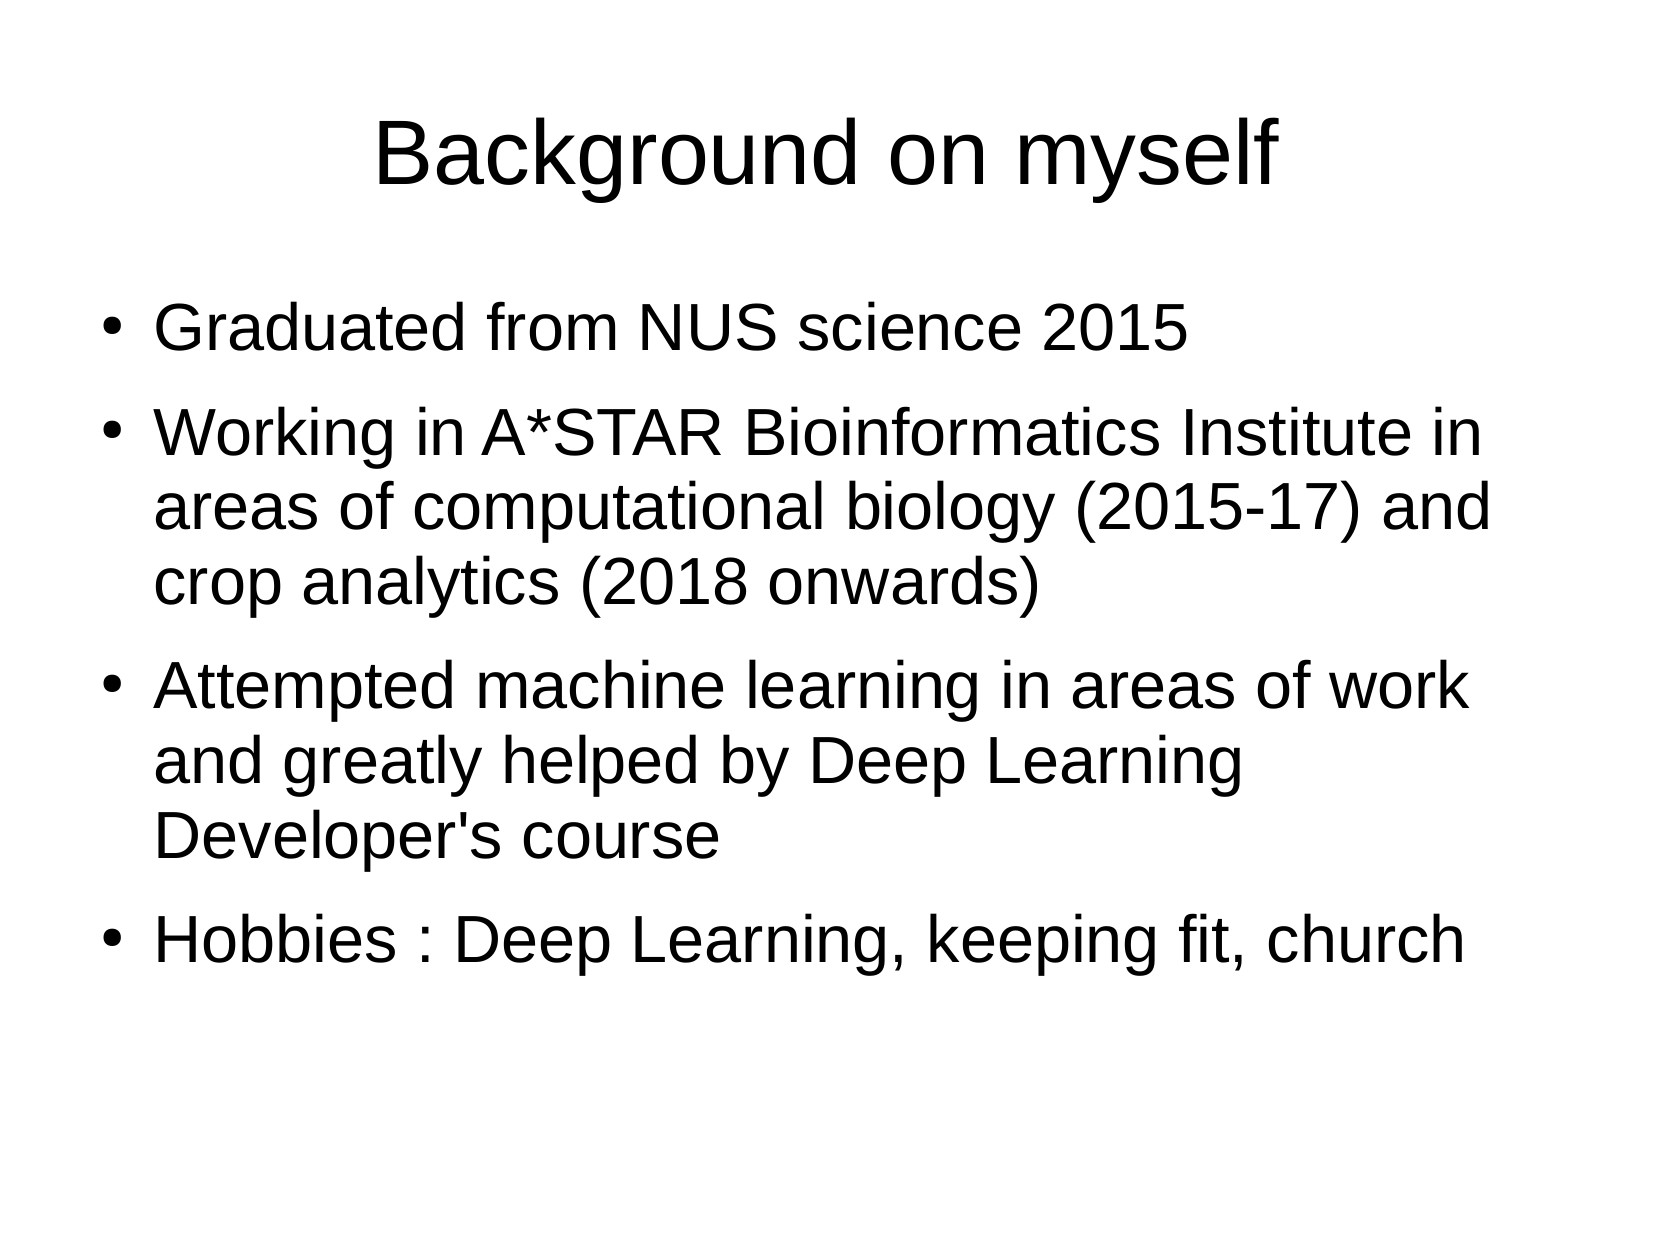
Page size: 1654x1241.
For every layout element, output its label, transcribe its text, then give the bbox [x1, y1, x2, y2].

list Graduated from NUS science 2015 Working in A*STAR Bioinformatics Institute in areas of computational biology (2015-17) and crop analytics (2018 onwards) Attempted machine learning in areas of work and greatly helped by Deep Learning Developer's course Hobbies : Deep Learning, keeping fit, church [82, 290, 1571, 1010]
title Background on myself [82, 49, 1571, 257]
